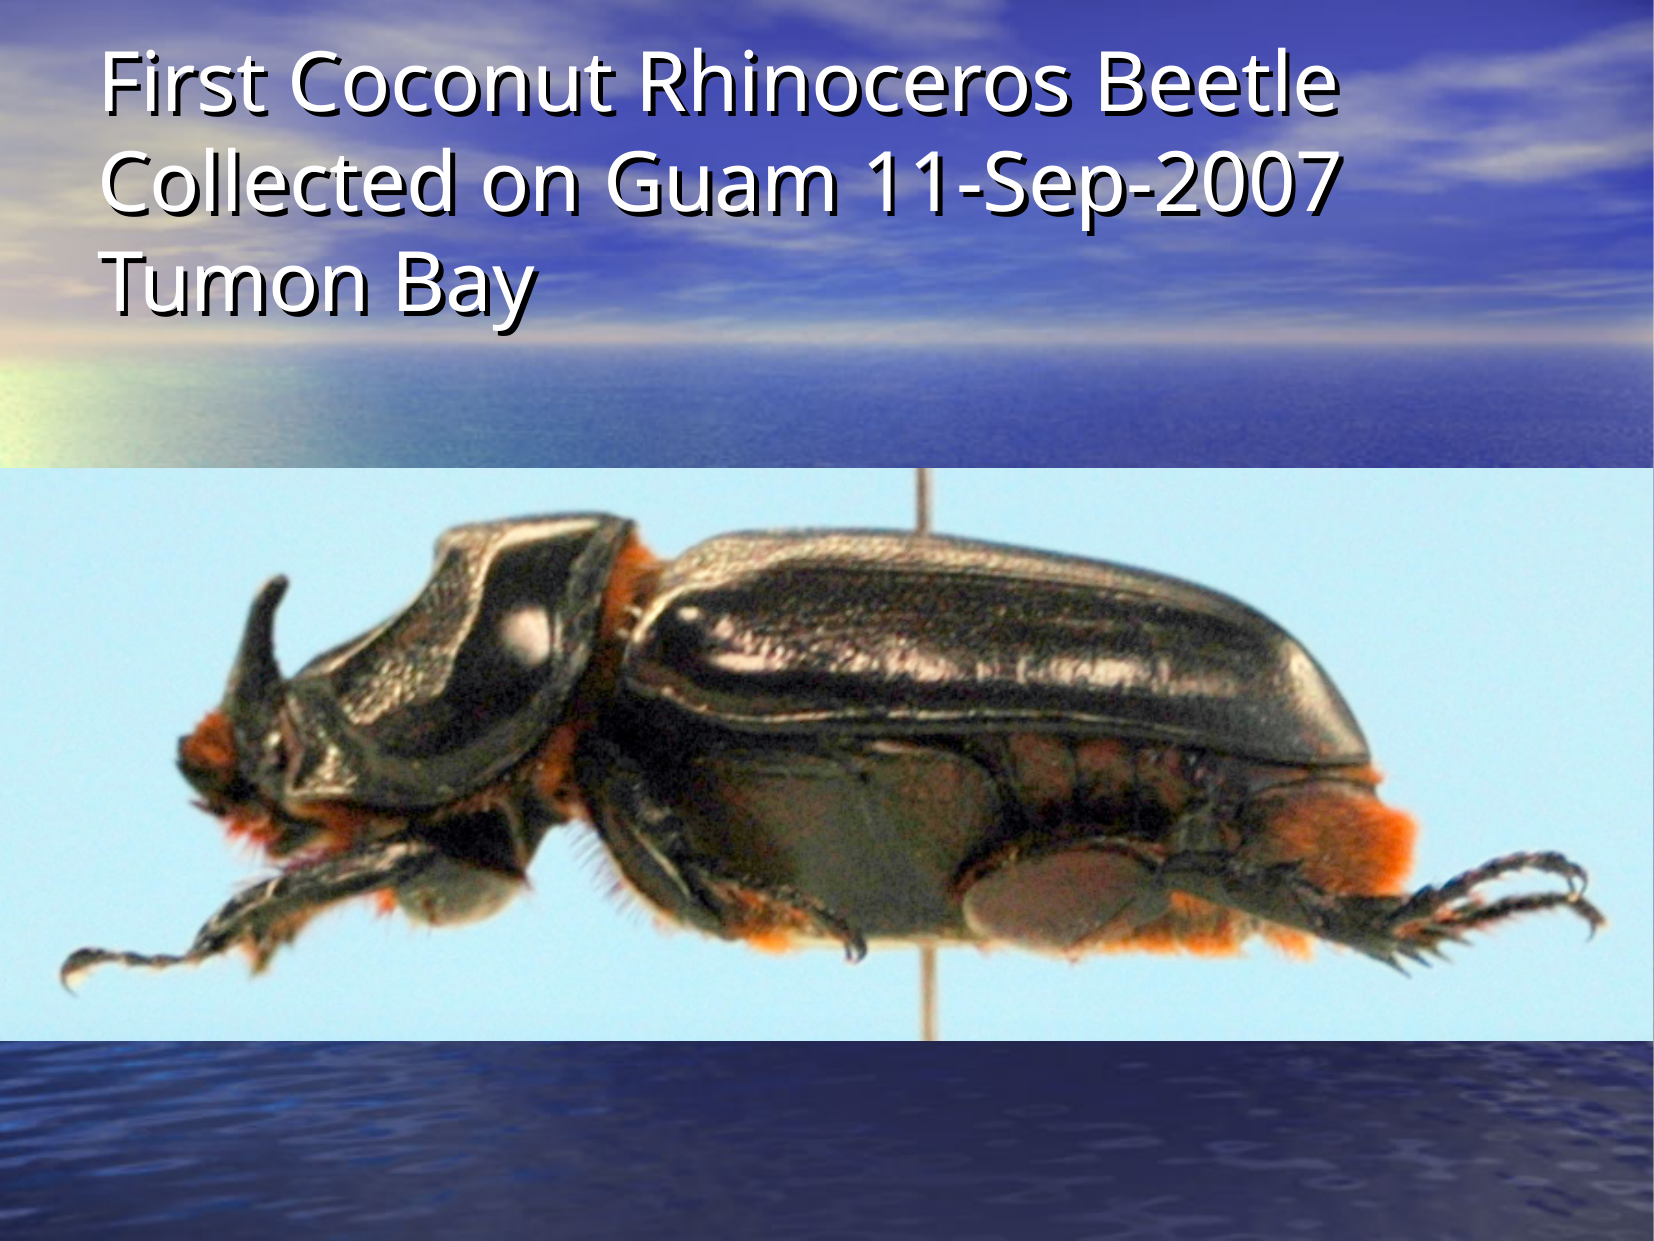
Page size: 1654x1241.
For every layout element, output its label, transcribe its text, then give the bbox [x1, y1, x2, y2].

picture [0, 0, 1654, 1241]
title First Coconut Rhinoceros Beetle Collected on Guam 11-Sep-2007 Tumon Bay [82, 4, 1571, 352]
